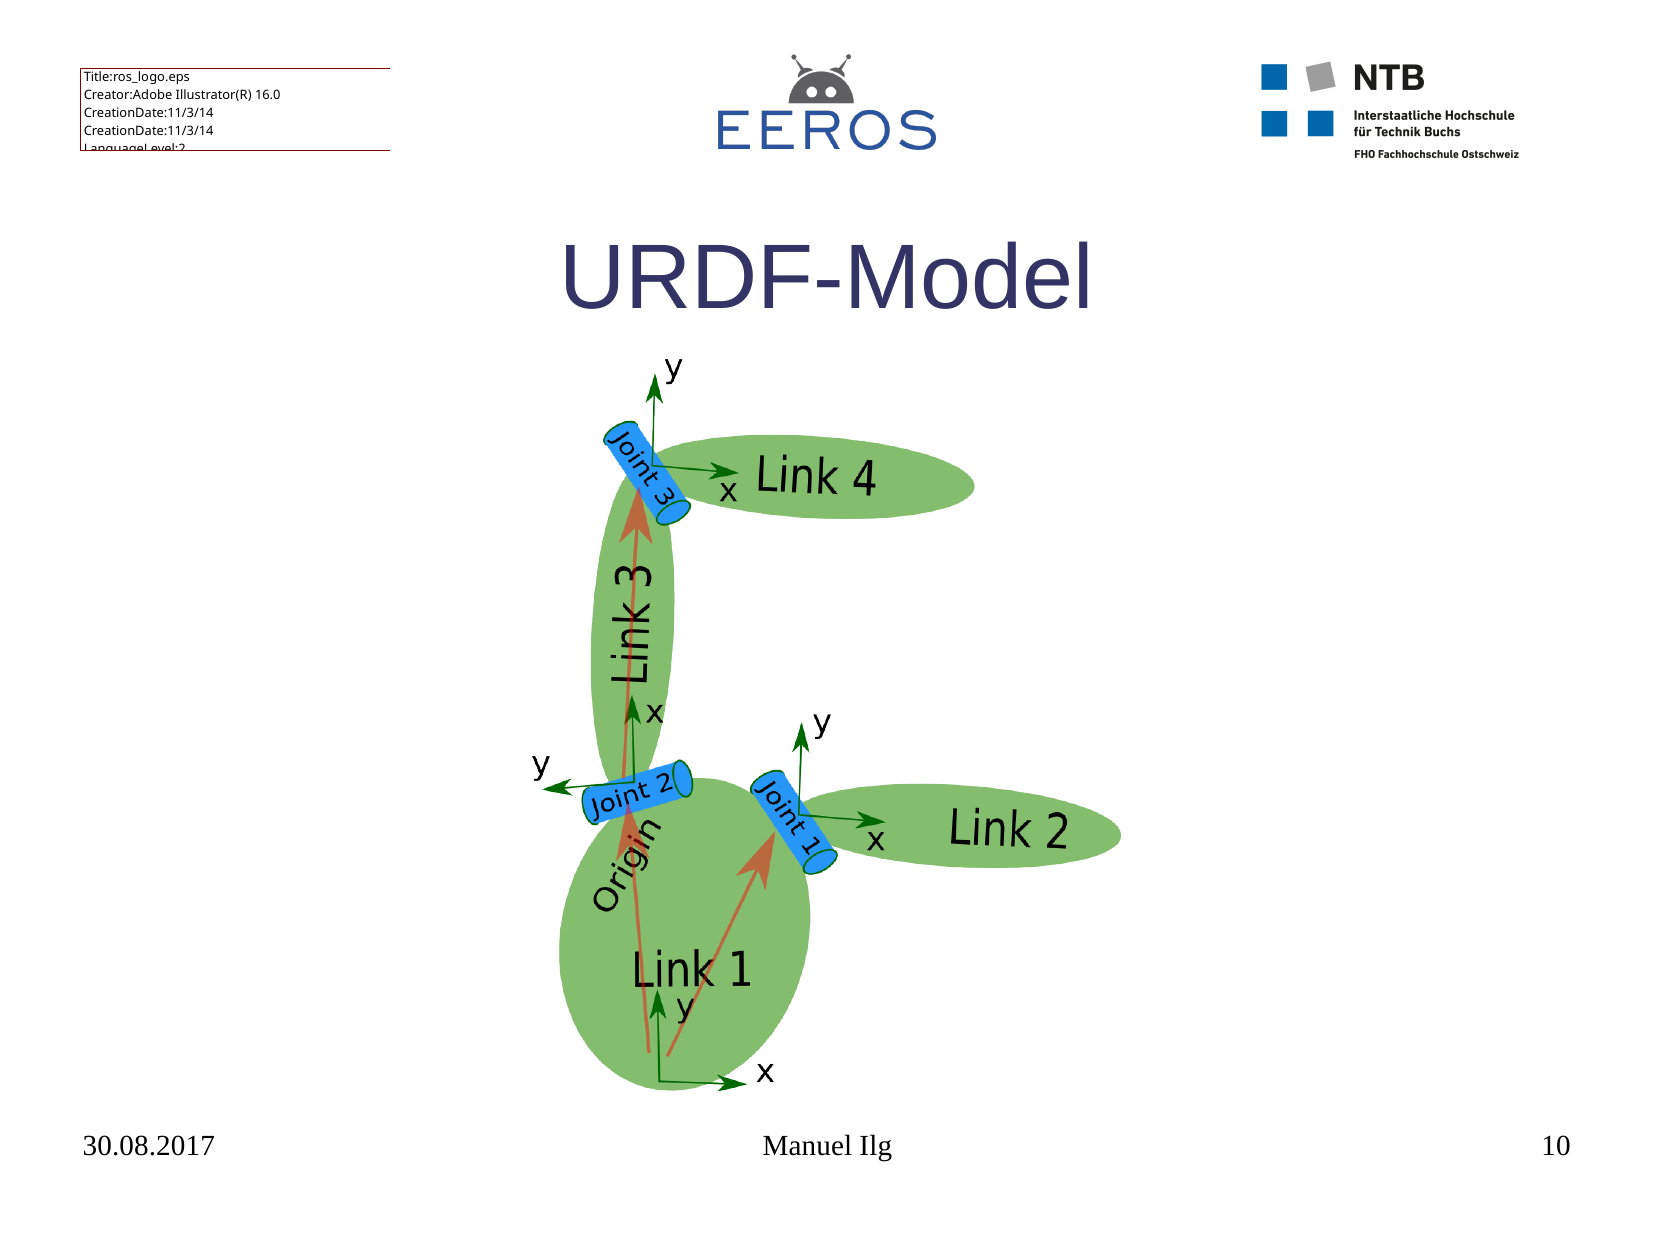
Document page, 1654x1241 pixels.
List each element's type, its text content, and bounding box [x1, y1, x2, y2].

picture [1232, 48, 1531, 168]
picture [718, 54, 936, 150]
picture [532, 359, 1121, 1092]
title URDF-Model [82, 173, 1571, 381]
